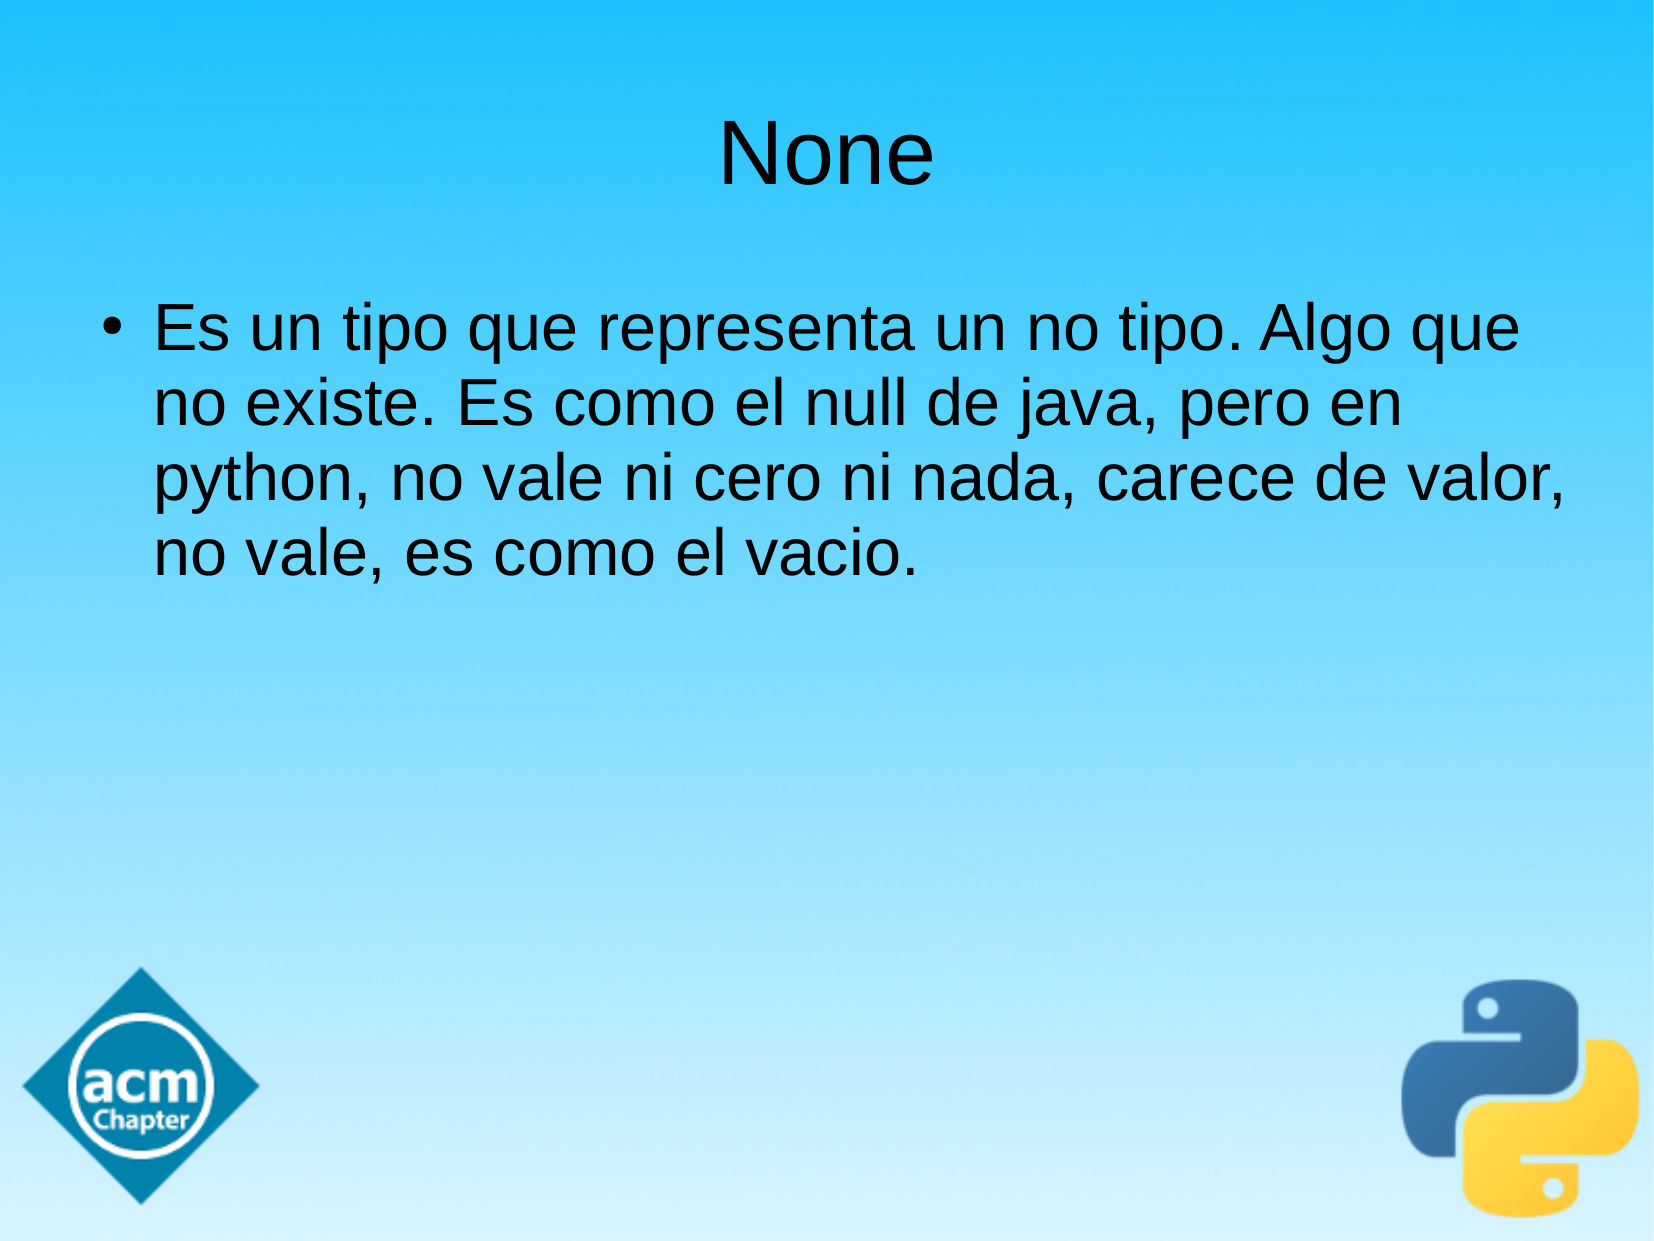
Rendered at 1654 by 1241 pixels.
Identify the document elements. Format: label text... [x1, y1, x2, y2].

list Es un tipo que representa un no tipo. Algo que no existe. Es como el null de java, pero en python, no vale ni cero ni nada, carece de valor, no vale, es como el vacio. [82, 290, 1571, 1010]
title None [82, 49, 1571, 257]
picture [0, 0, 1654, 1241]
